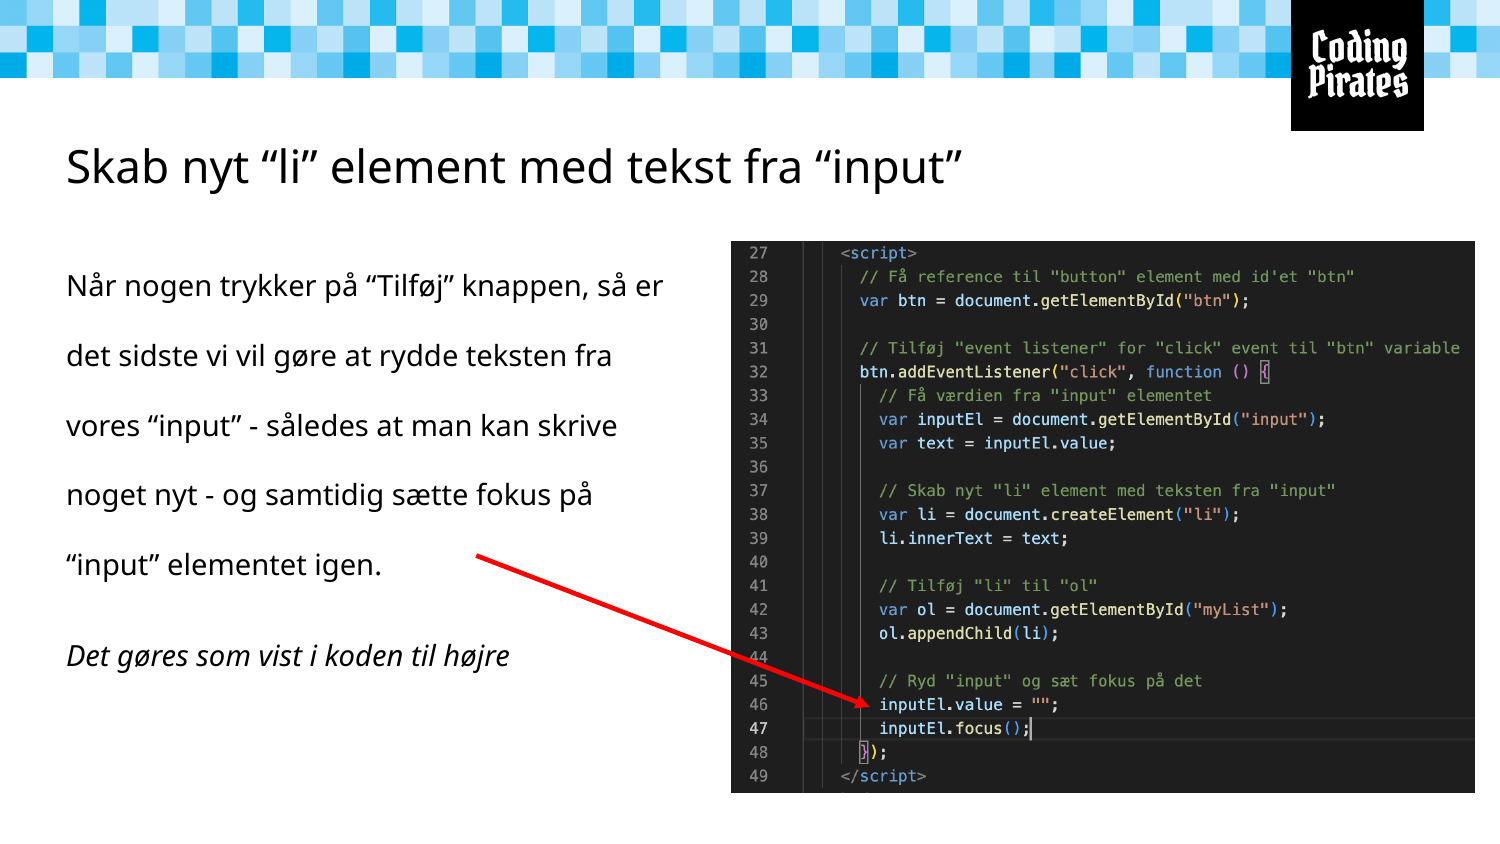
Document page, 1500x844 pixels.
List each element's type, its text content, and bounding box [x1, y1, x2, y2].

title Skab nyt “li” element med tekst fra “input” [51, 123, 1443, 217]
picture [0, 0, 1056, 78]
picture [1291, 0, 1424, 123]
picture [731, 241, 1475, 793]
list Når nogen trykker på “Tilføj” knappen, så er det sidste vi vil gøre at rydde teksten fra vores “input” - således at man kan skrive noget nyt - og samtidig sætte fokus på “input” elementet igen. Det gøres som vist i koden til højre [51, 216, 707, 800]
